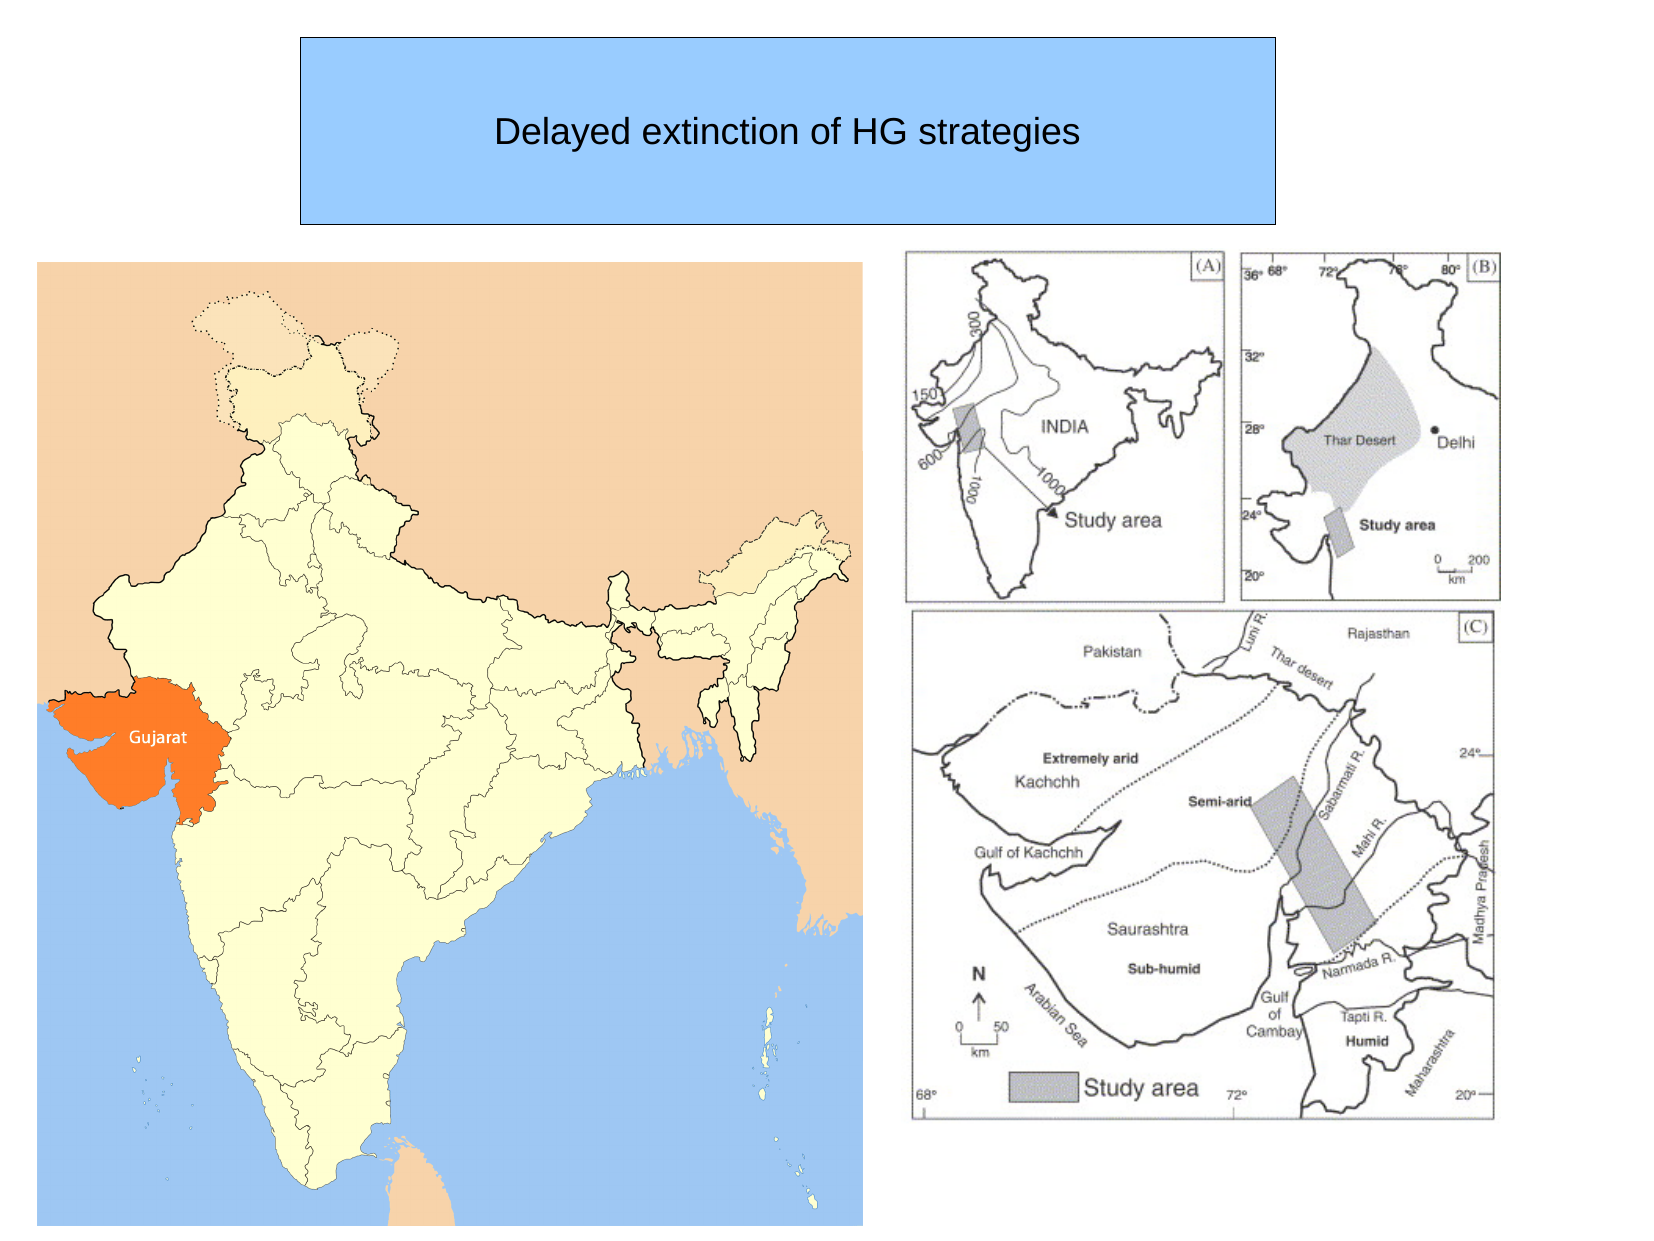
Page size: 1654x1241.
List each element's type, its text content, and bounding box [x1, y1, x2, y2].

picture [37, 262, 863, 1226]
text_box Delayed extinction of HG strategies [300, 37, 1276, 225]
picture [901, 248, 1501, 1126]
